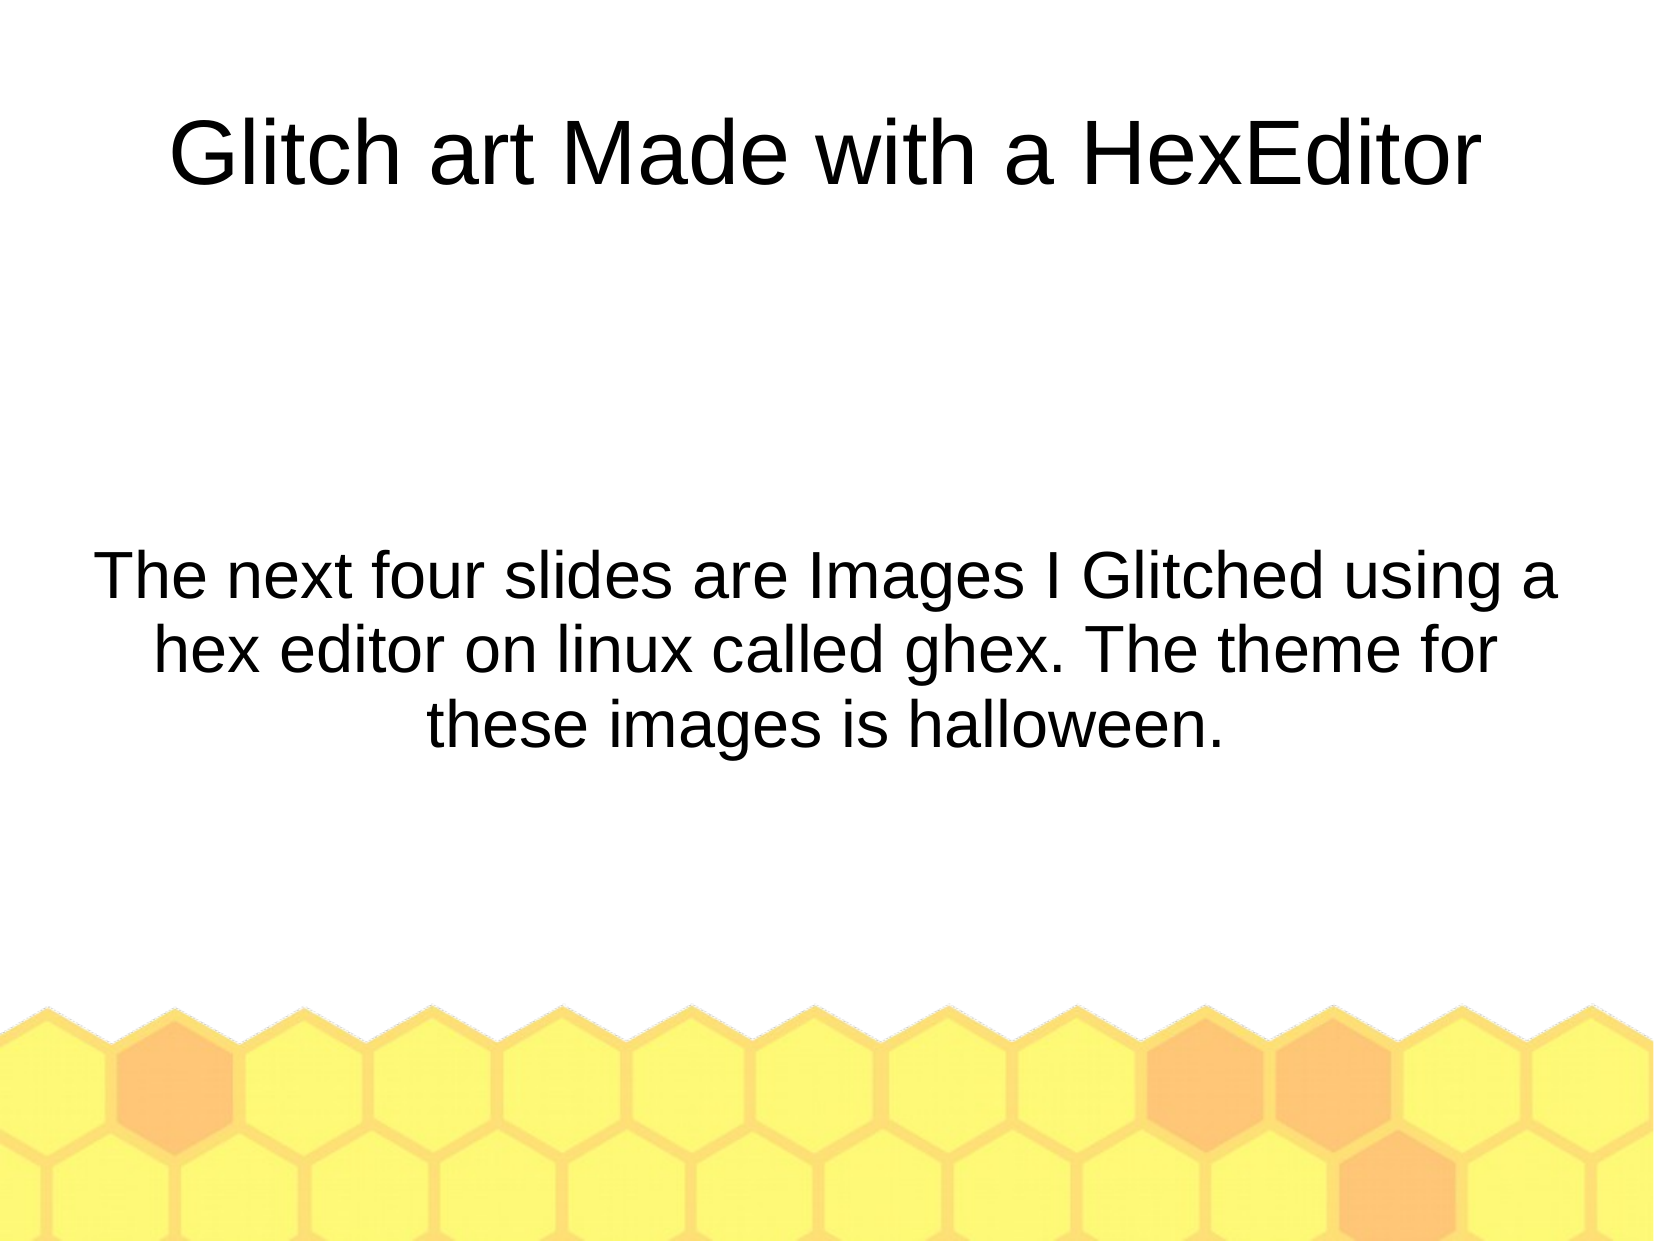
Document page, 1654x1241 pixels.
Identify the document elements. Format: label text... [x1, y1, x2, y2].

picture [0, 1001, 1654, 1241]
subtitle The next four slides are Images I Glitched using a hex editor on linux called ghex. The theme for these images is halloween. [82, 290, 1571, 1010]
title Glitch art Made with a HexEditor [82, 49, 1571, 257]
